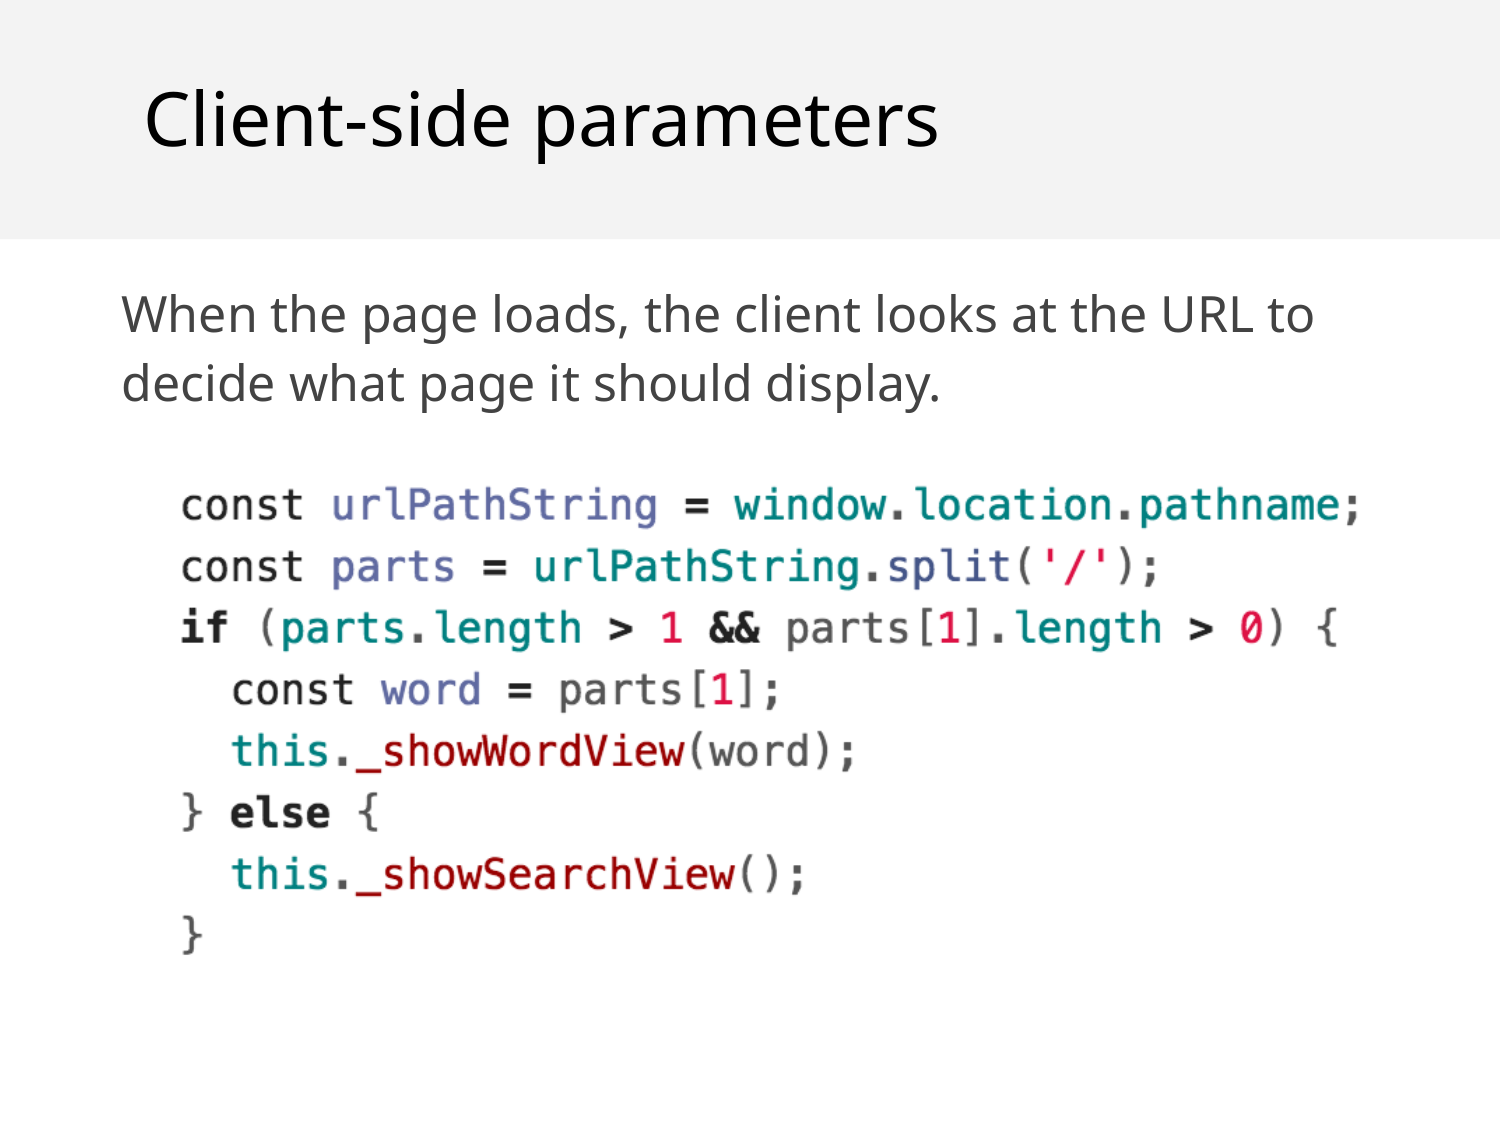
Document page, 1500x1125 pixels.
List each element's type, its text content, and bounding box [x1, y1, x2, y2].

list When the page loads, the client looks at the URL to decide what page it should display. [106, 258, 1361, 445]
picture [128, 465, 1423, 964]
title Client-side parameters [128, 56, 1372, 183]
